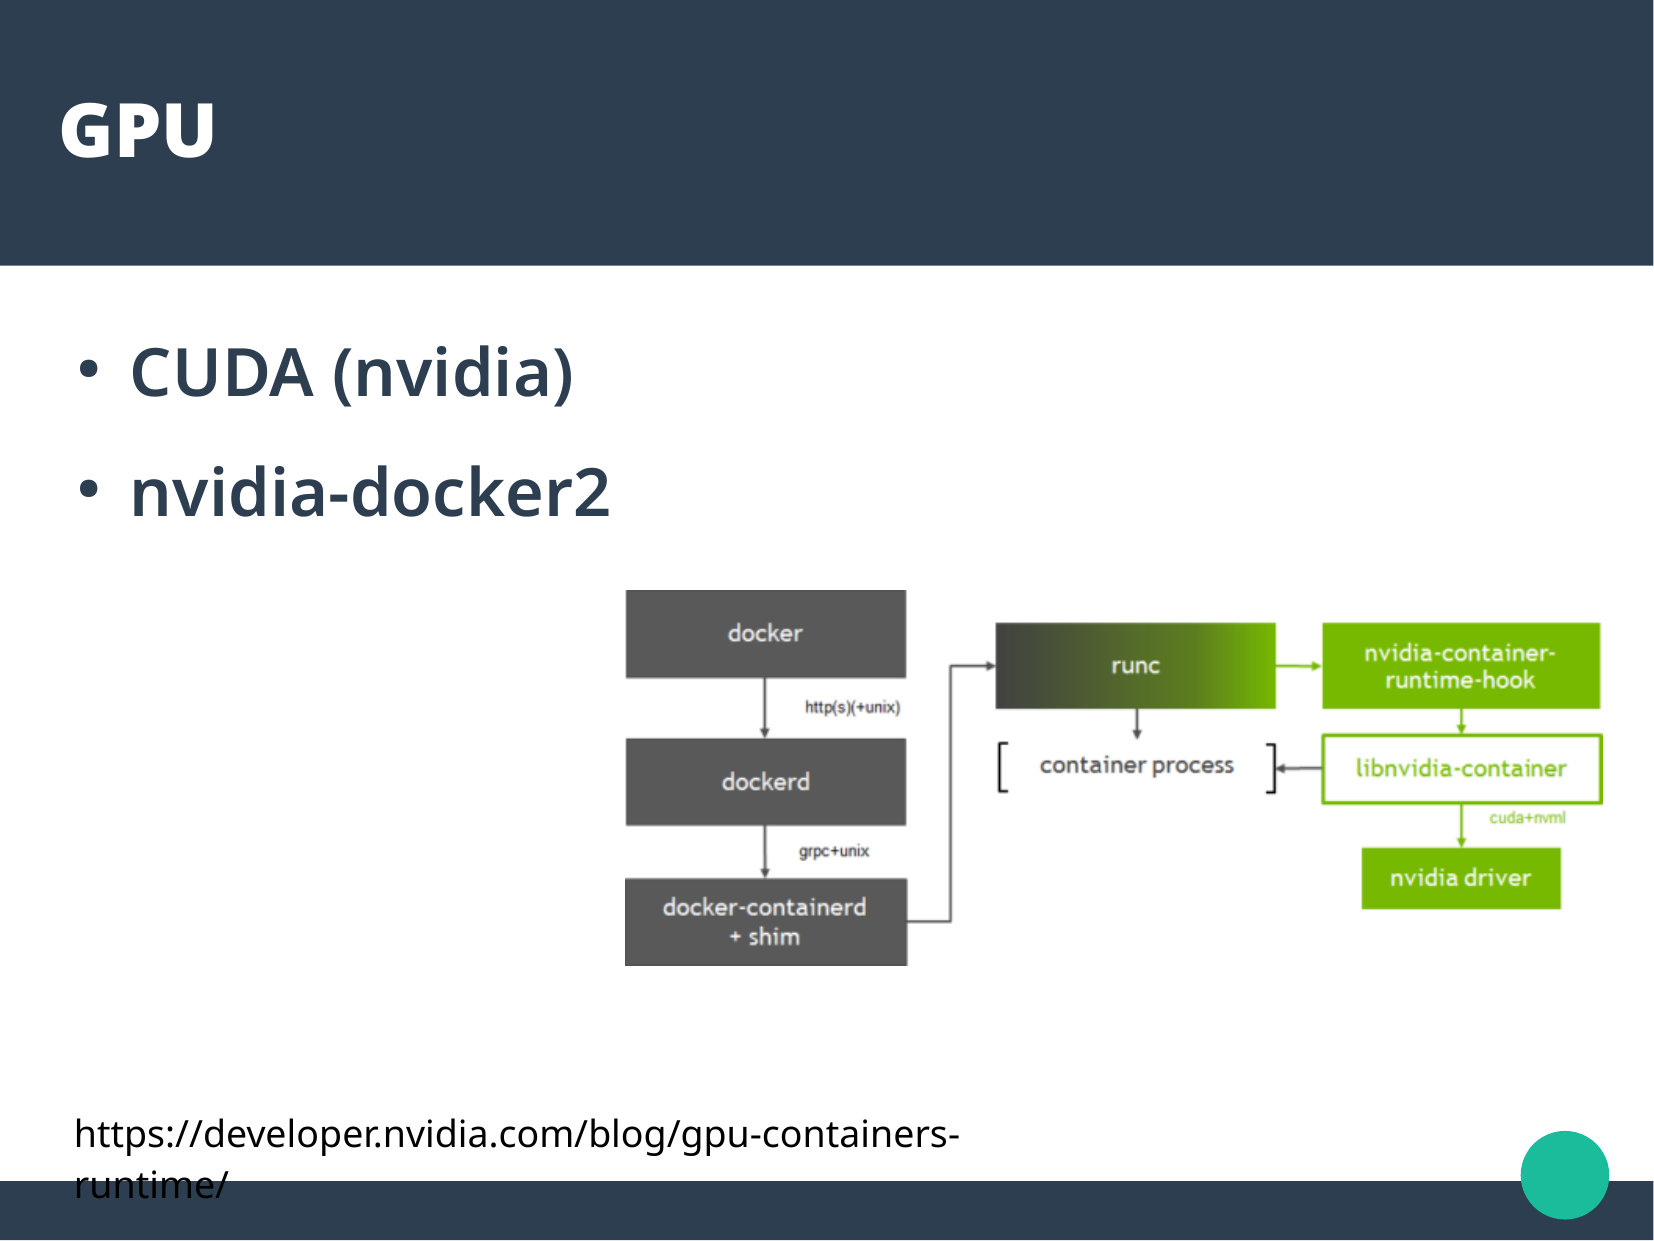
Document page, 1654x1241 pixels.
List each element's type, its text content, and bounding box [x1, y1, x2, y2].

text_box https://developer.nvidia.com/blog/gpu-containers-runtime/ [59, 1100, 1040, 1163]
picture [625, 590, 1603, 966]
title GPU [59, 49, 1595, 207]
list CUDA (nvidia) nvidia-docker2 [59, 324, 1595, 1152]
